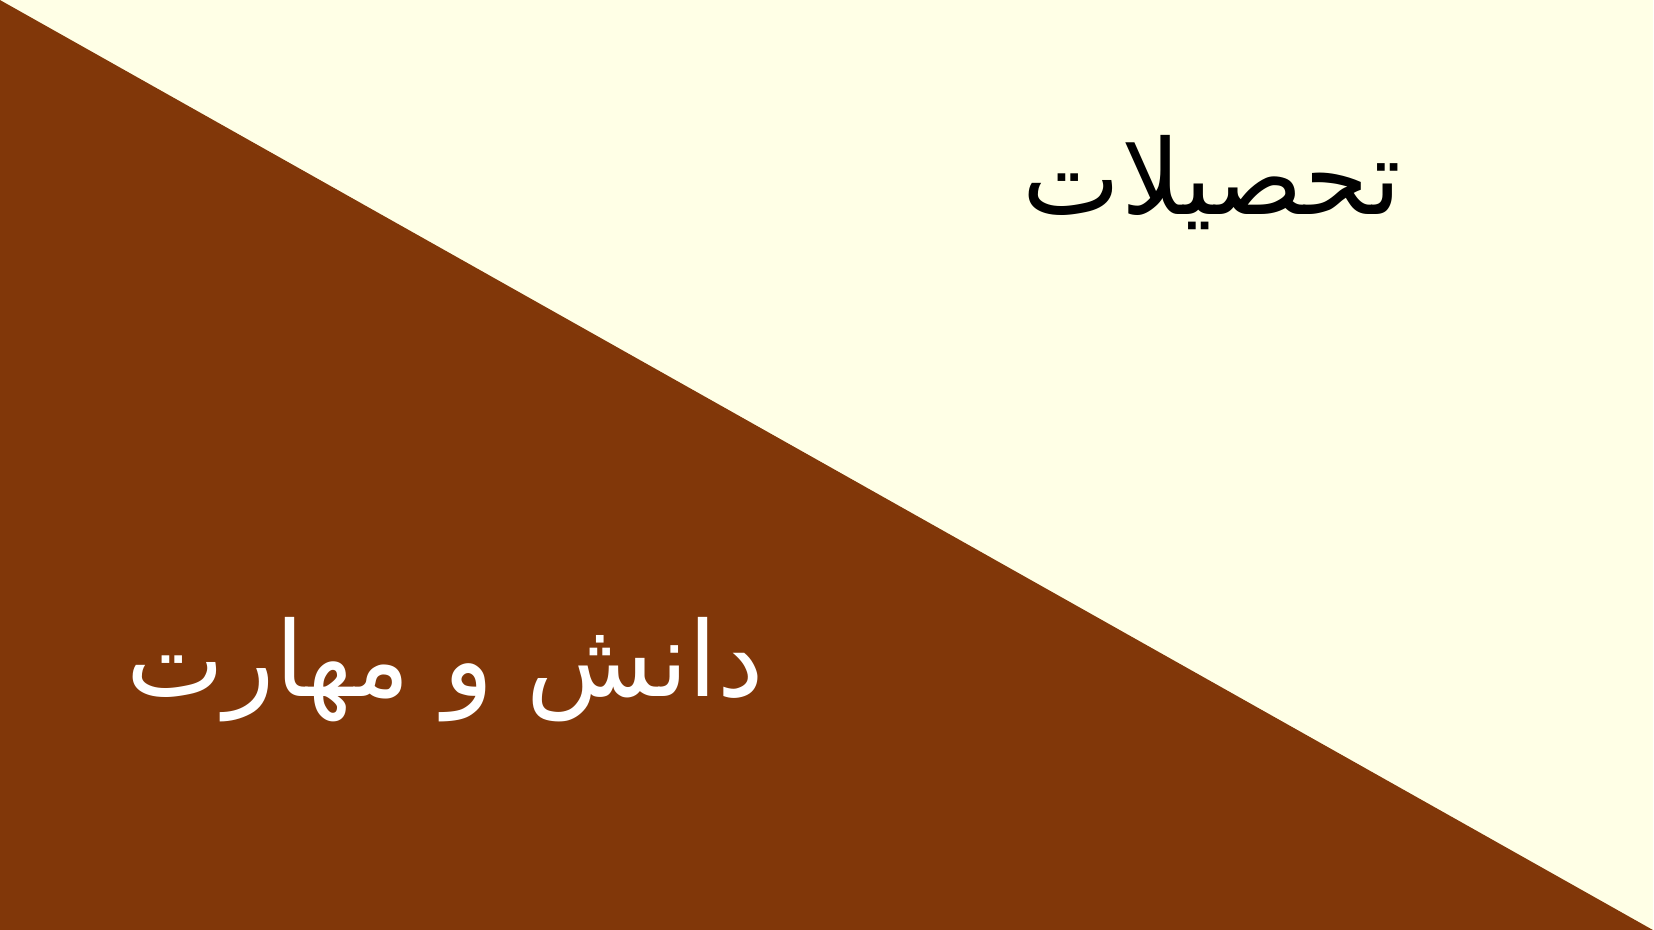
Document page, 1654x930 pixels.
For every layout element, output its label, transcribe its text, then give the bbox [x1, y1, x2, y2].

text_box [0, 0, 1653, 930]
list دانش و مهارت [82, 600, 809, 853]
list تحصیلات [849, 117, 1576, 376]
